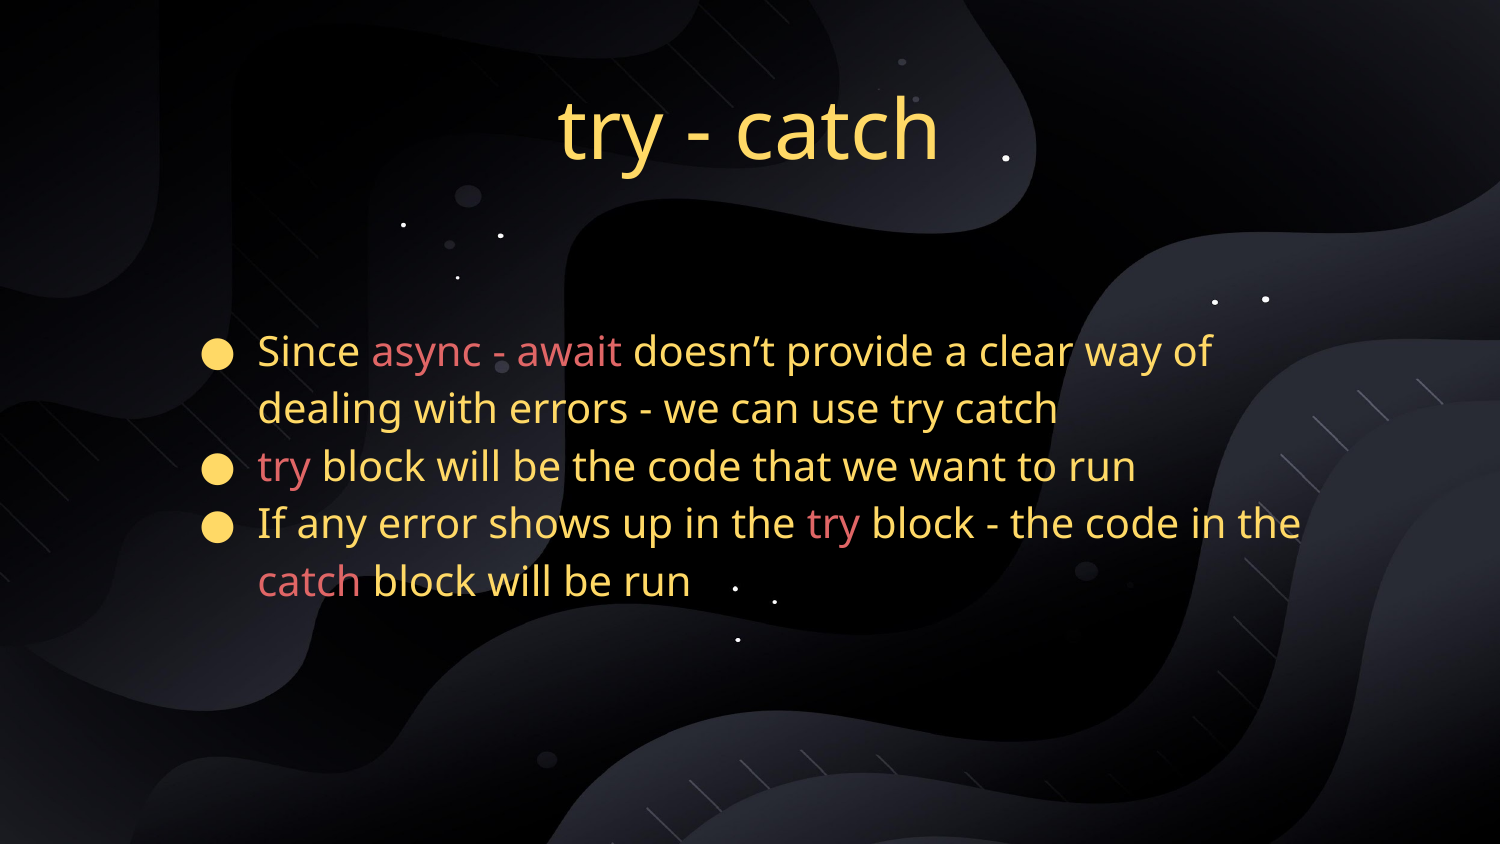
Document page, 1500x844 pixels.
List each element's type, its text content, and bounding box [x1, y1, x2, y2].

list Since async - await doesn’t provide a clear way of dealing with errors - we can use try catch try block will be the code that we want to run If any error shows up in the try block - the code in the catch block will be run [175, 313, 1325, 663]
title try - catch [331, 44, 1169, 208]
picture [0, 0, 1500, 844]
